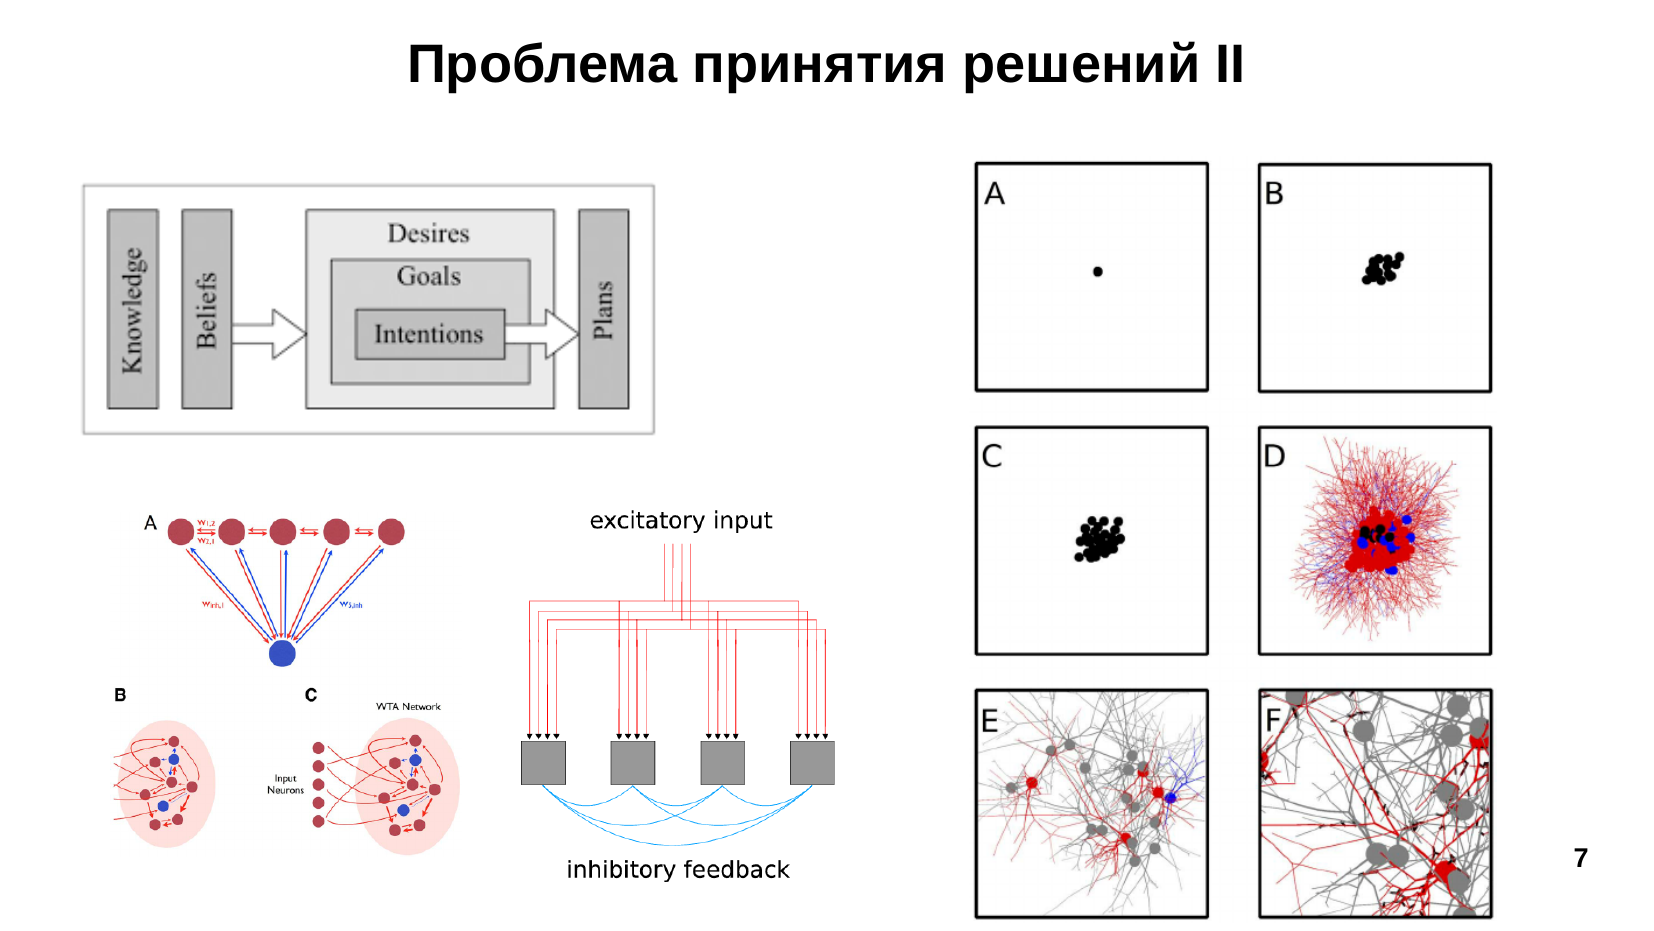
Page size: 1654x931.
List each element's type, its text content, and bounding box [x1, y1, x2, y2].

picture [969, 155, 1497, 923]
picture [110, 511, 462, 857]
text_box 7 [1558, 835, 1613, 881]
title Проблема принятия решений II [82, 0, 1571, 299]
picture [52, 154, 683, 463]
picture [520, 510, 835, 882]
